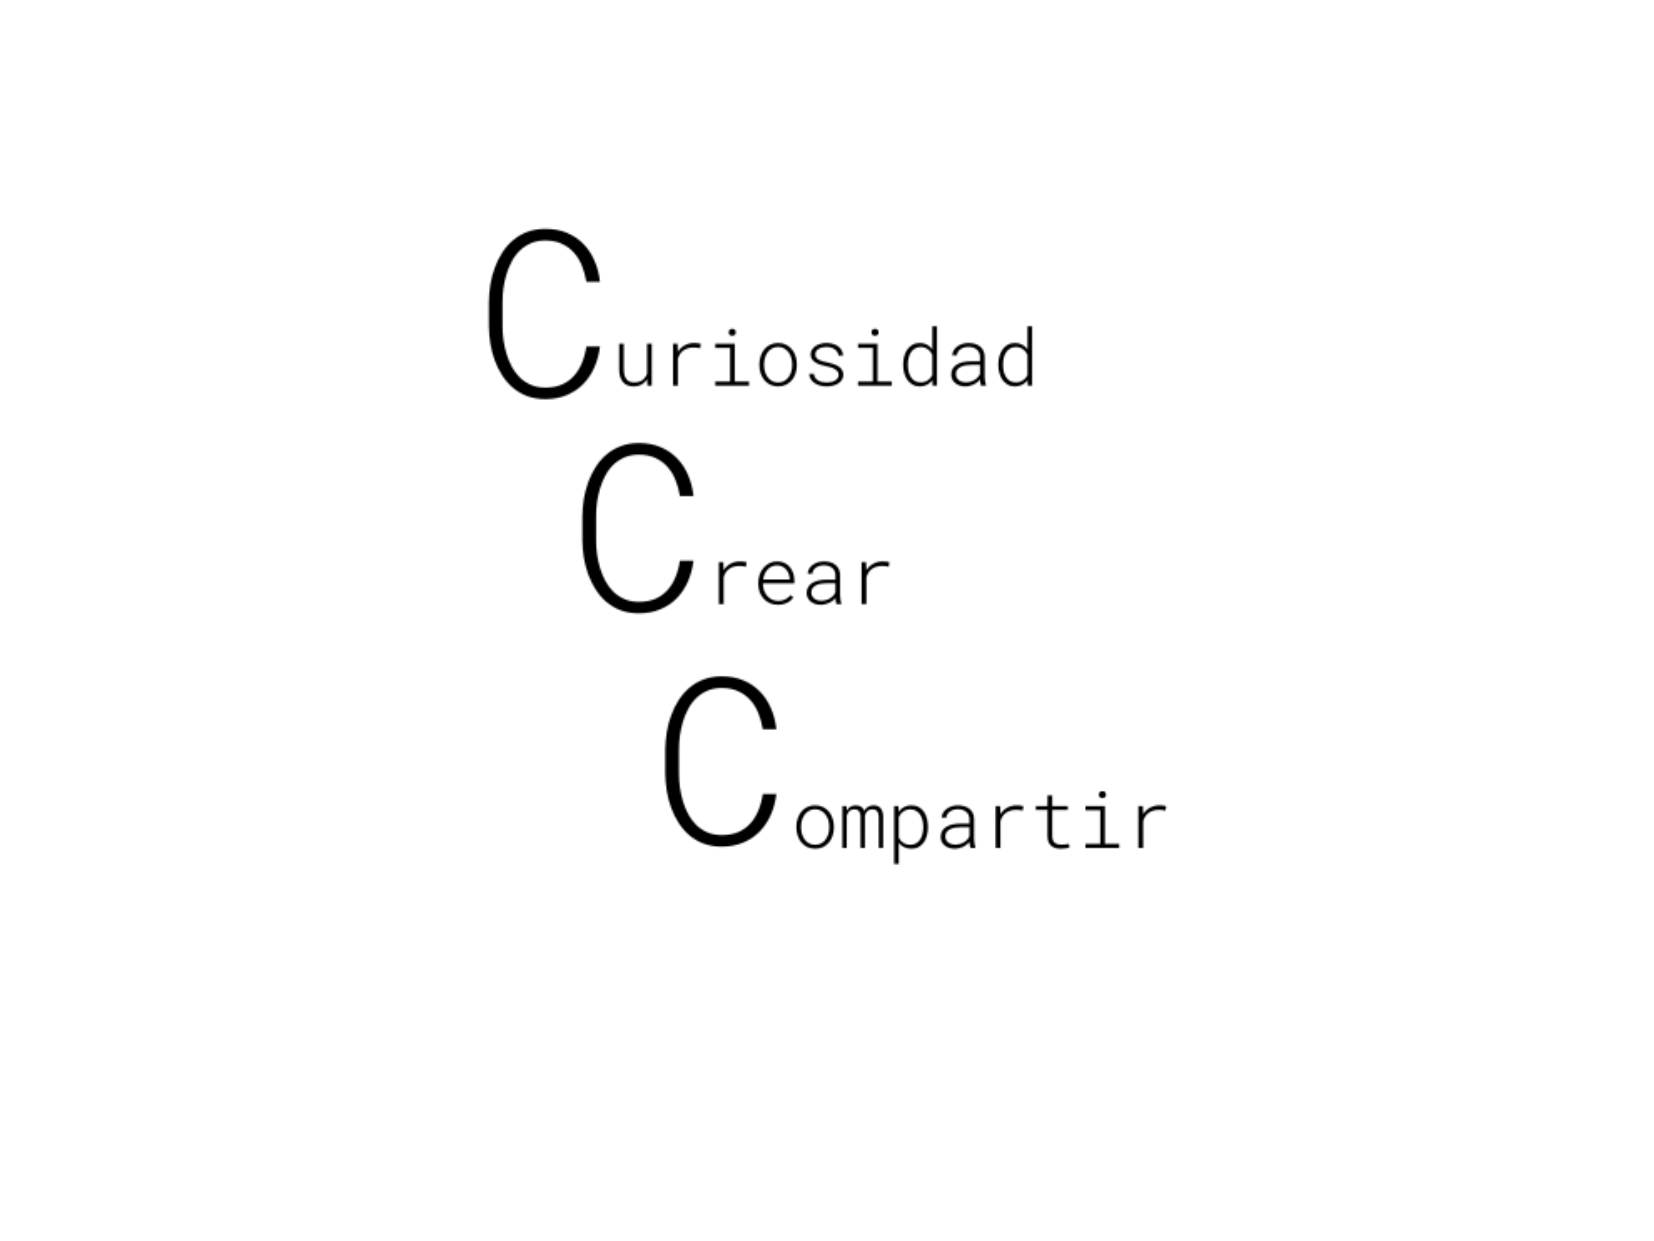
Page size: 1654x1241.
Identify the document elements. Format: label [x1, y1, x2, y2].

picture [438, 198, 1216, 901]
